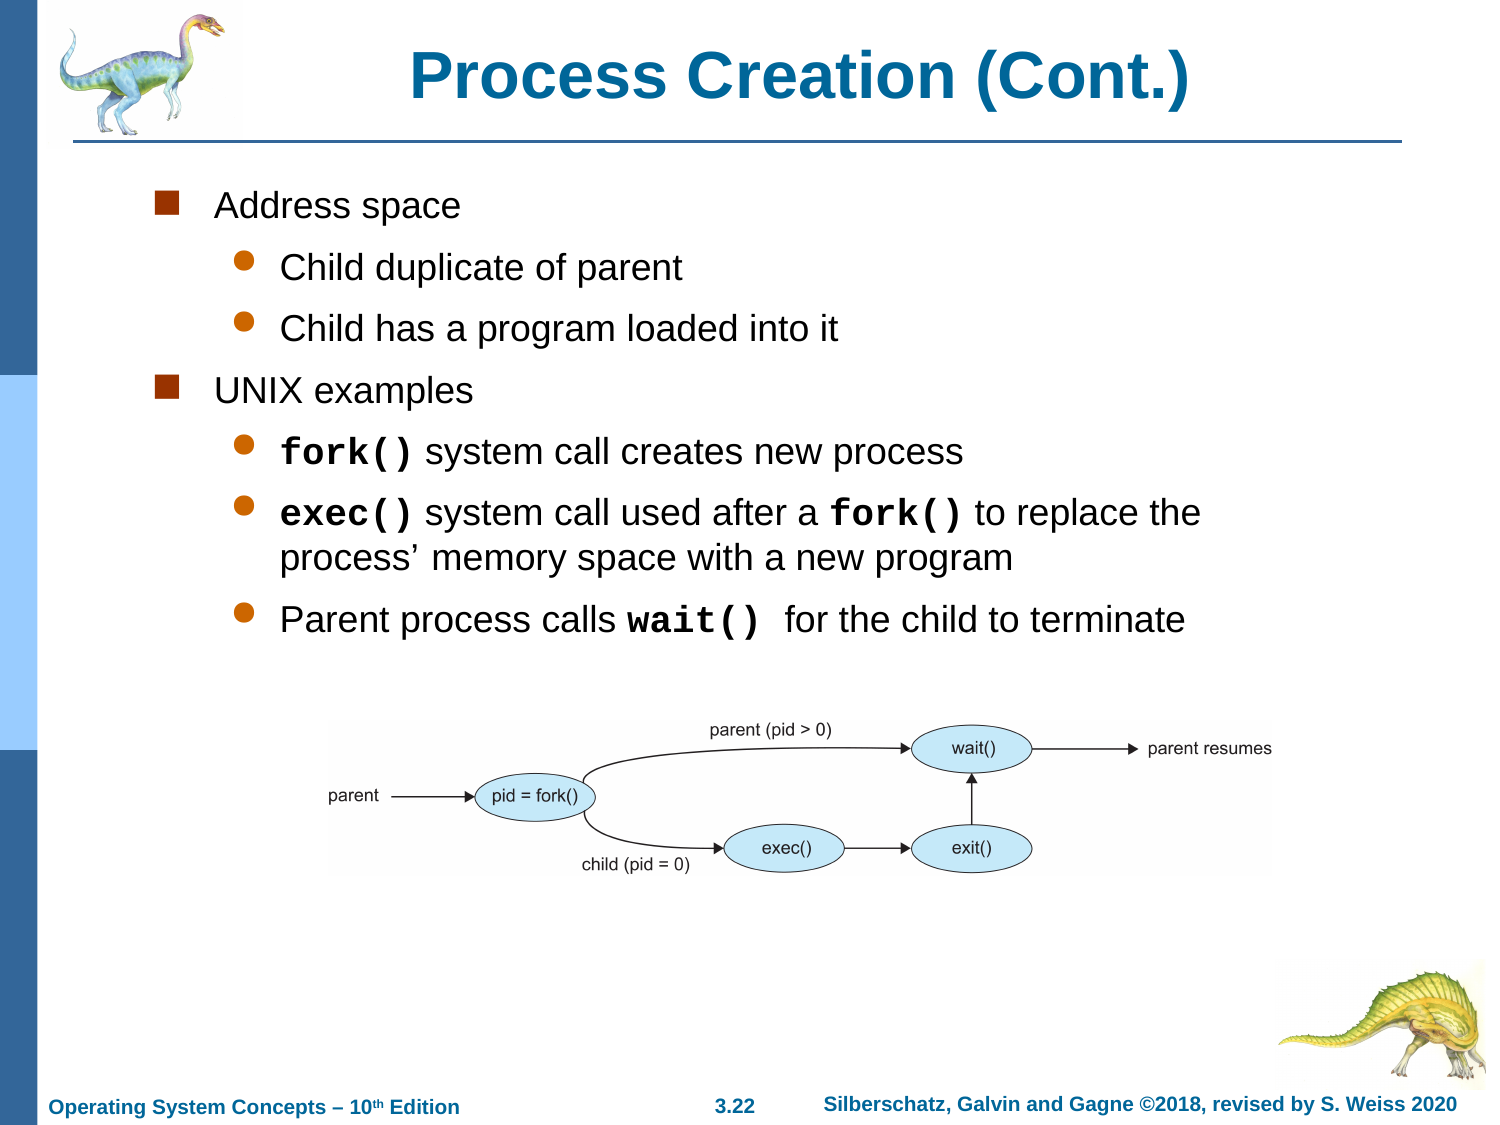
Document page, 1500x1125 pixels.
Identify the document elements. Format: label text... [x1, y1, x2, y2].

title Process Creation (Cont.) [175, 24, 1426, 120]
list Address space Child duplicate of parent Child has a program loaded into it UNIX examples fork() system call creates new process exec() system call used after a fork() to replace the process’ memory space with a new program Parent process calls wait() for the child to terminate [142, 173, 1317, 1098]
picture [328, 720, 1272, 876]
picture [46, 0, 243, 149]
picture [1317, 959, 1486, 1090]
